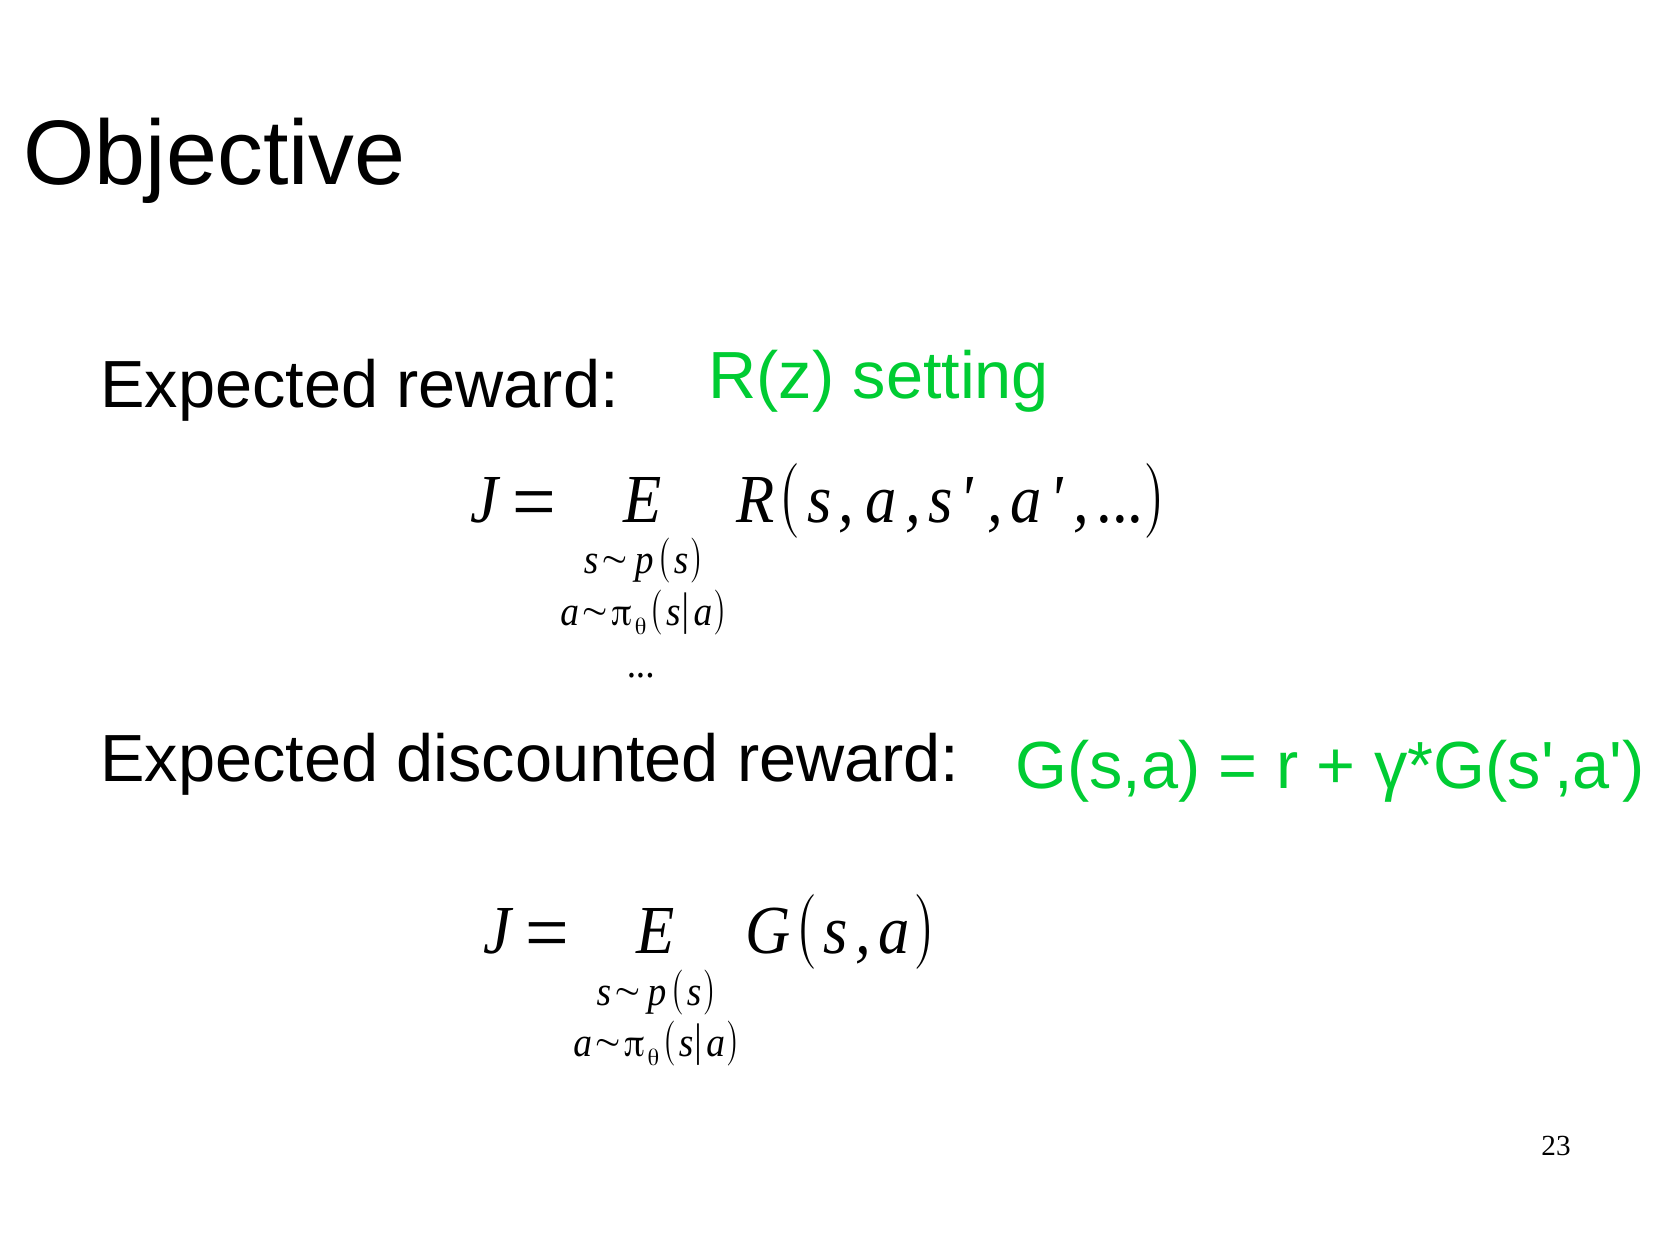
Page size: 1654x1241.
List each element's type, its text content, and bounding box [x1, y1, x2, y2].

chart [454, 457, 1181, 686]
text_box Expected reward: Expected discounted reward: [64, 256, 1486, 1111]
text_box G(s,a) = r + γ*G(s',a') [1000, 720, 1654, 811]
text_box R(z) setting [693, 330, 1066, 421]
chart [467, 889, 952, 1069]
title Objective [23, 49, 1512, 257]
